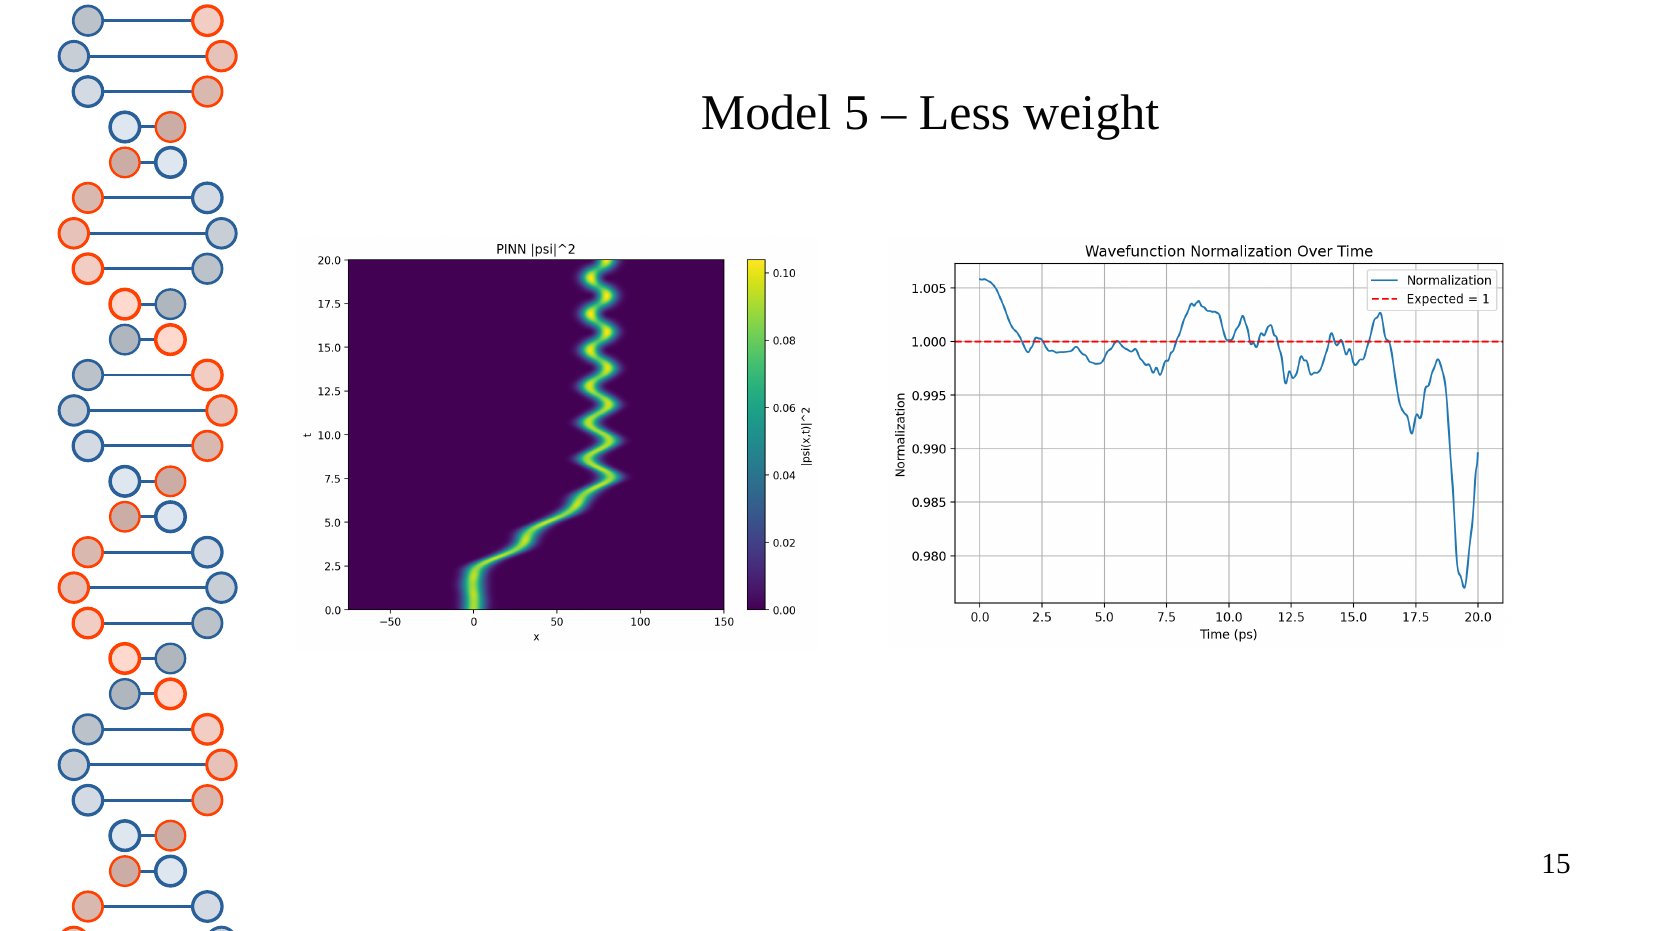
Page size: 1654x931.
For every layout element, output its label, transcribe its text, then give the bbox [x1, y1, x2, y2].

picture [295, 236, 818, 650]
title Model 5 – Less weight [265, 35, 1595, 189]
picture [885, 236, 1511, 650]
